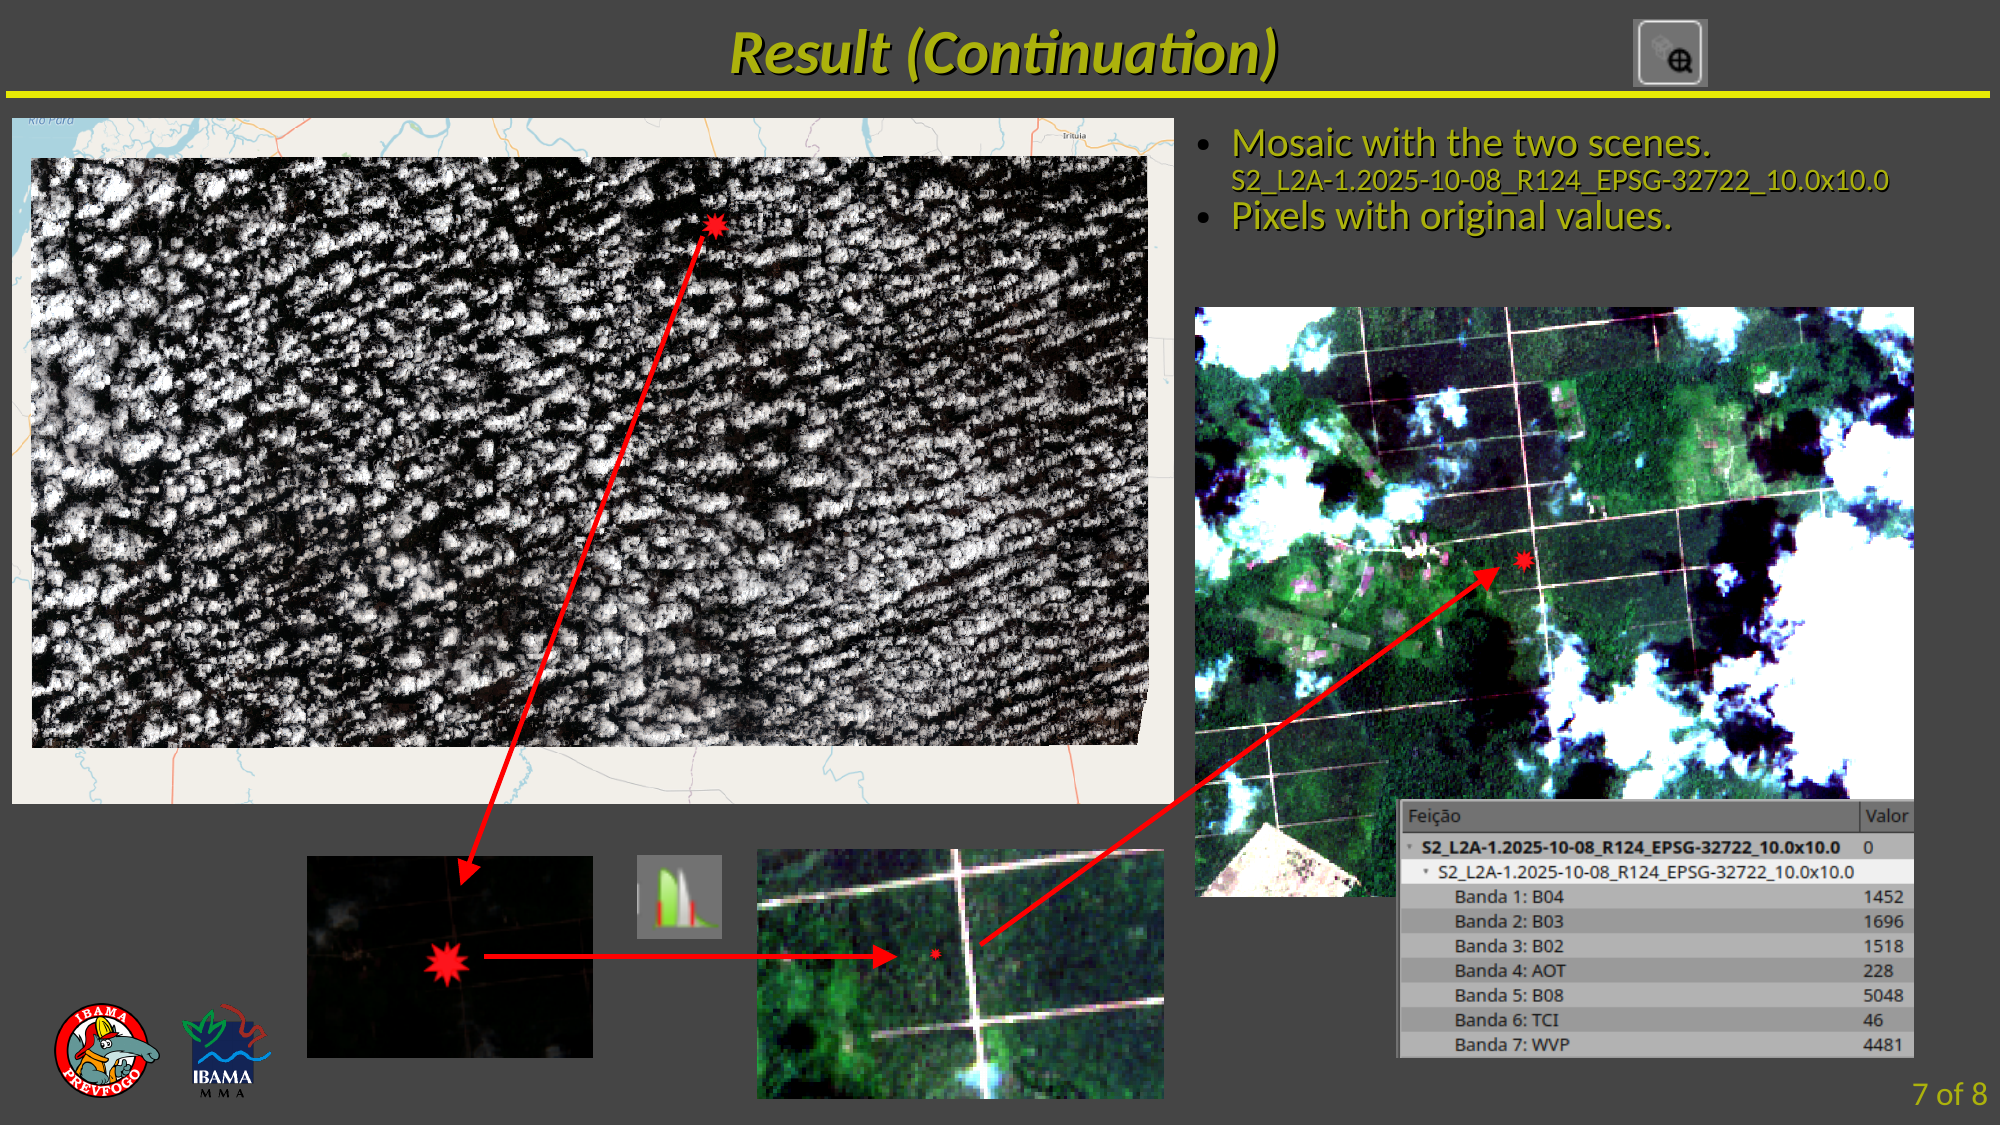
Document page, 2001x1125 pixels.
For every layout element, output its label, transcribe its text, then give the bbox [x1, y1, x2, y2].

picture [173, 1003, 272, 1098]
subtitle Result (Continuation) [9, 11, 2000, 95]
picture [12, 118, 1174, 804]
picture [54, 1003, 160, 1098]
text_box <número> of 8 [1757, 1080, 1989, 1125]
picture [1633, 19, 1708, 87]
picture [637, 855, 722, 939]
text_box Mosaic with the two scenes. S2_L2A-1.2025-10-08_R124_EPSG-32722_10.0x10.0 Pixels with original values. [1181, 118, 1997, 308]
picture [757, 849, 1164, 1099]
picture [1195, 307, 1914, 1058]
picture [307, 856, 593, 1058]
